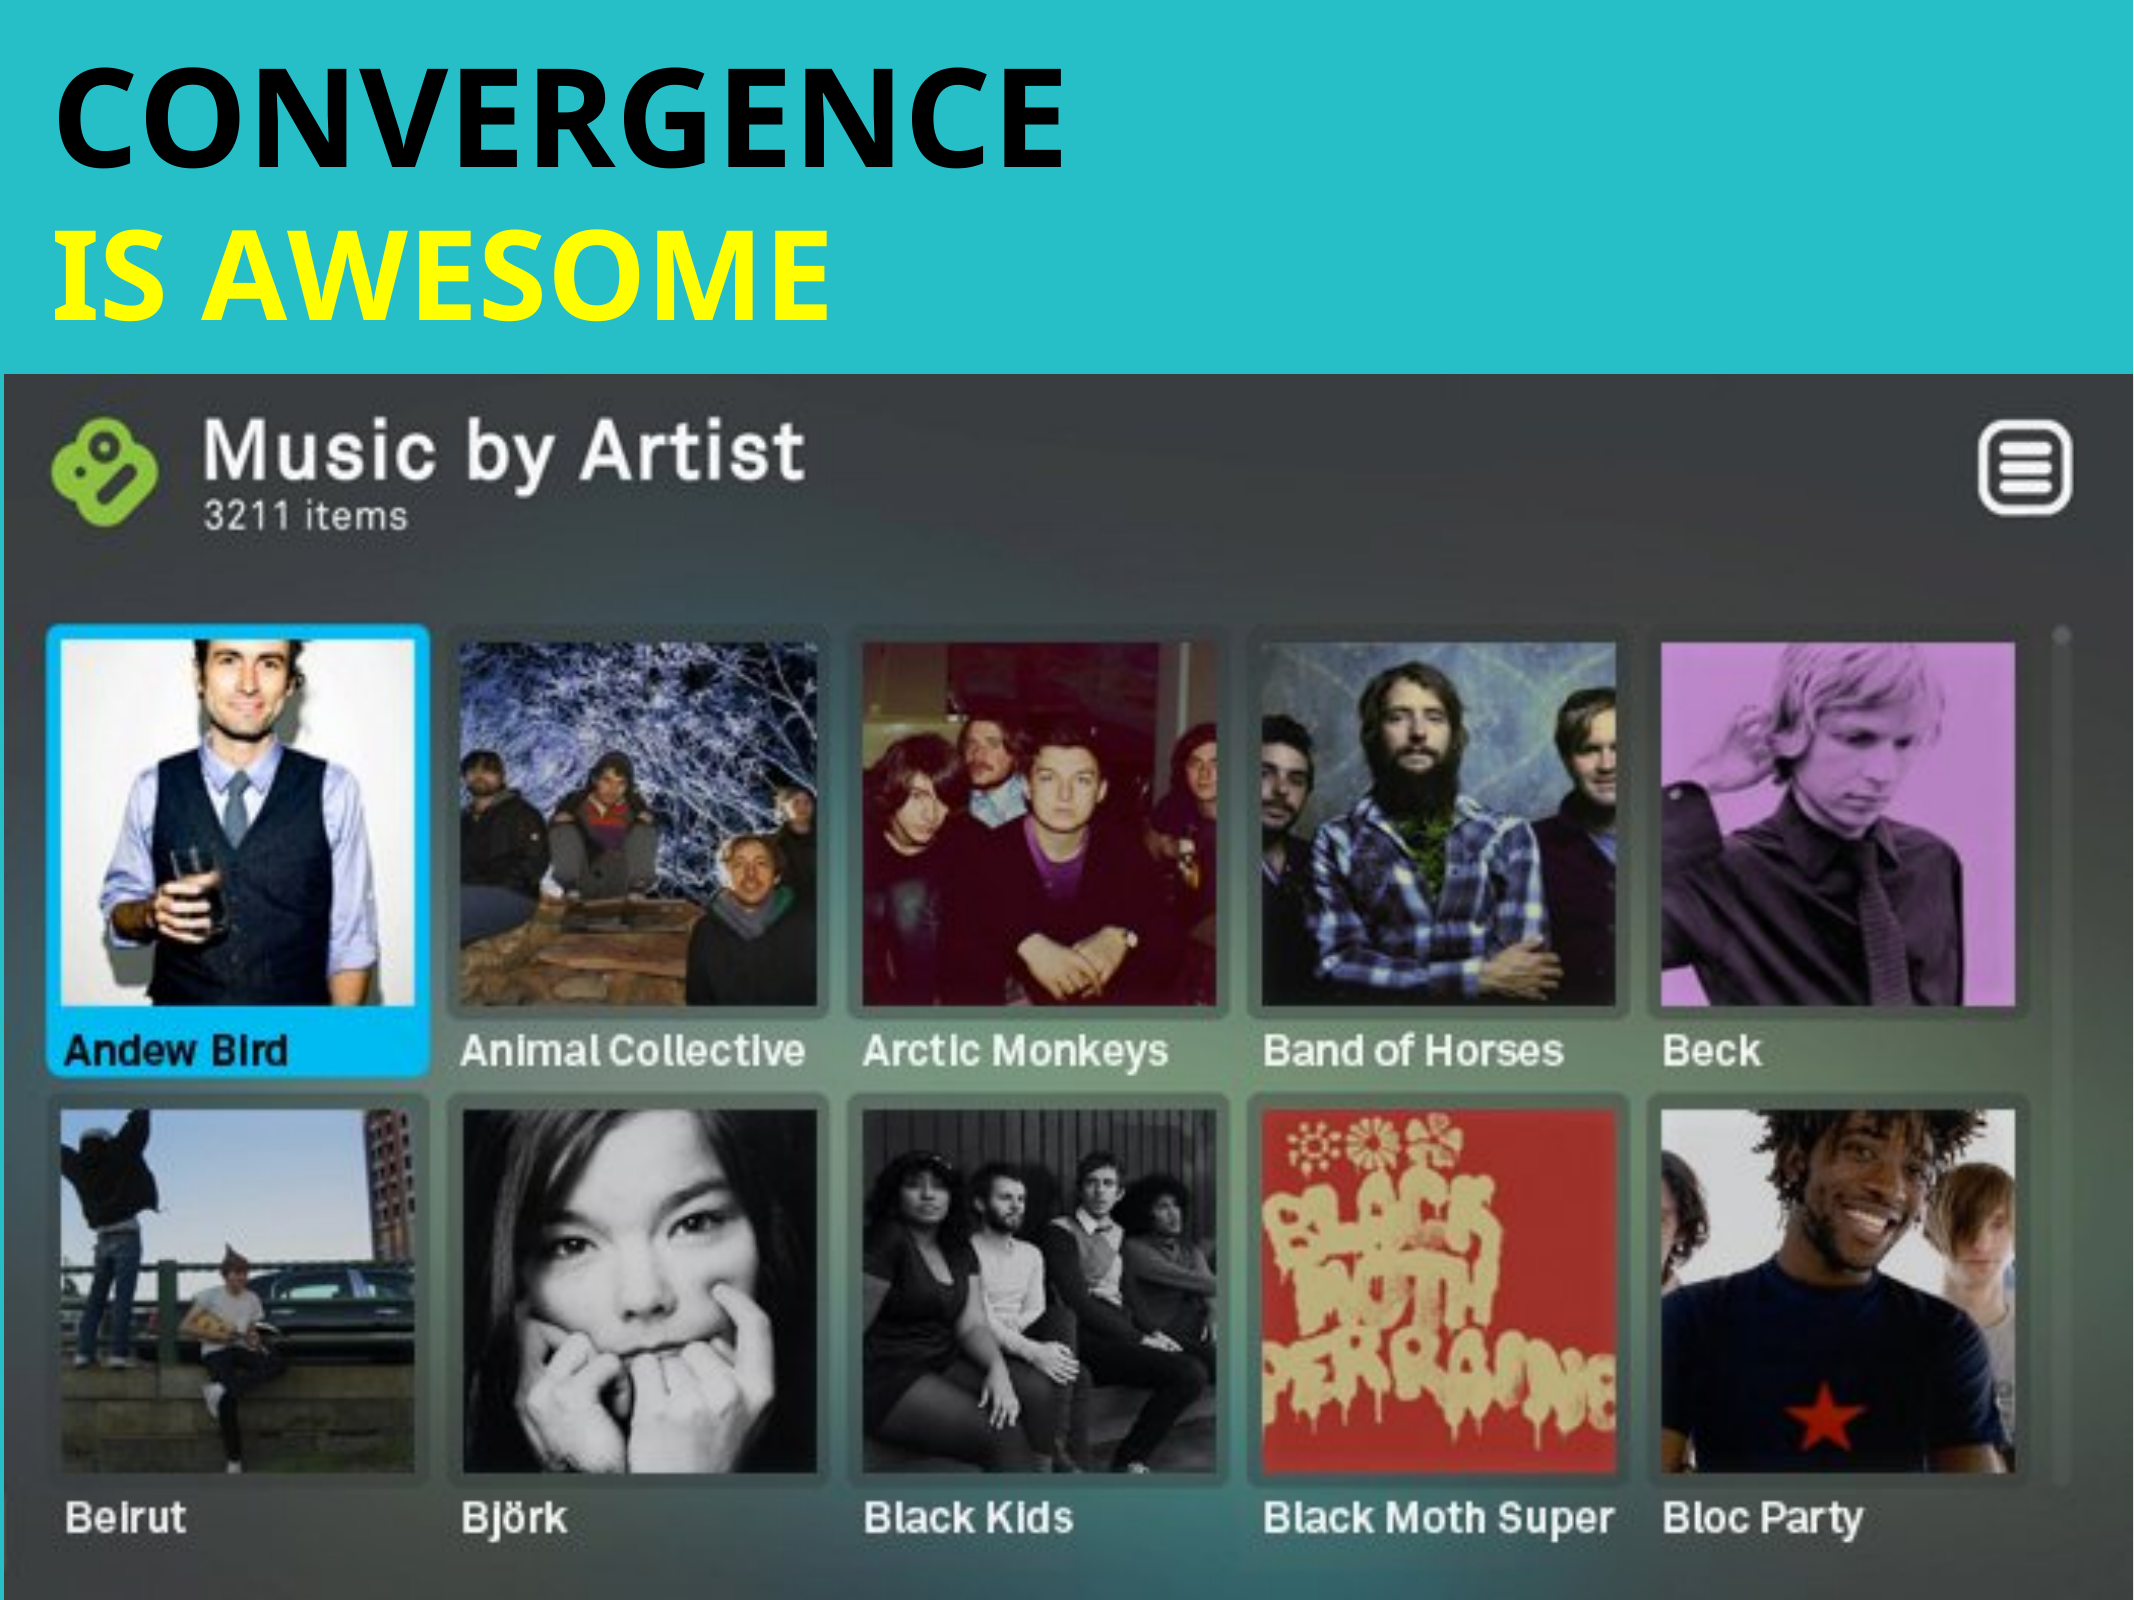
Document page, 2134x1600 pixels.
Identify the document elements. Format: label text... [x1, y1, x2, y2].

picture [4, 374, 2134, 1600]
text_box CONVERGENCE IS AWESOME [41, 29, 2055, 374]
